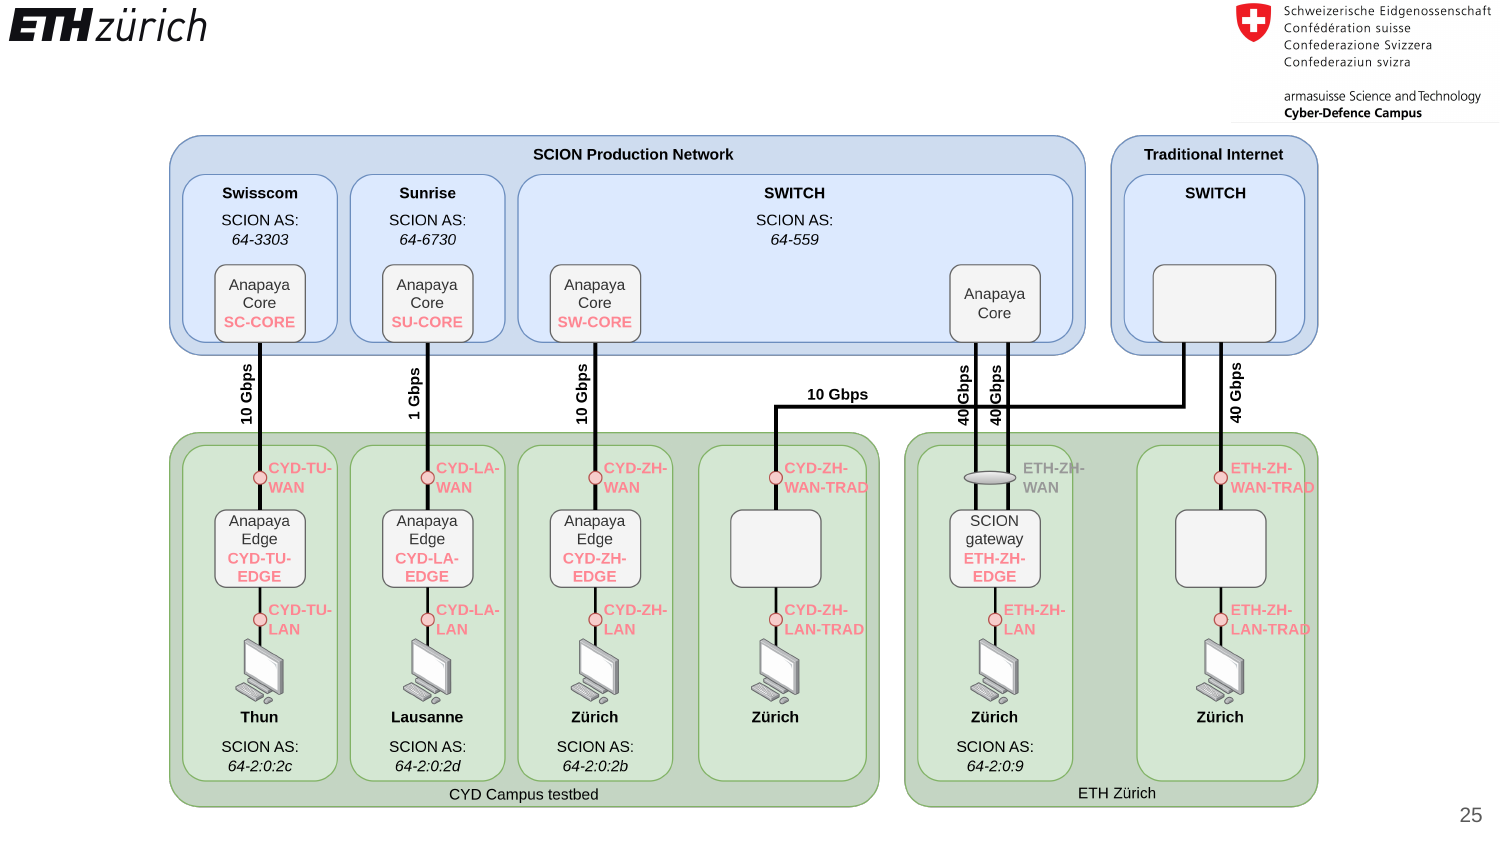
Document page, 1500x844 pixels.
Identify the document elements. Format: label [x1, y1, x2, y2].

picture [8, 8, 207, 42]
picture [1231, 0, 1500, 123]
picture [169, 135, 1331, 815]
